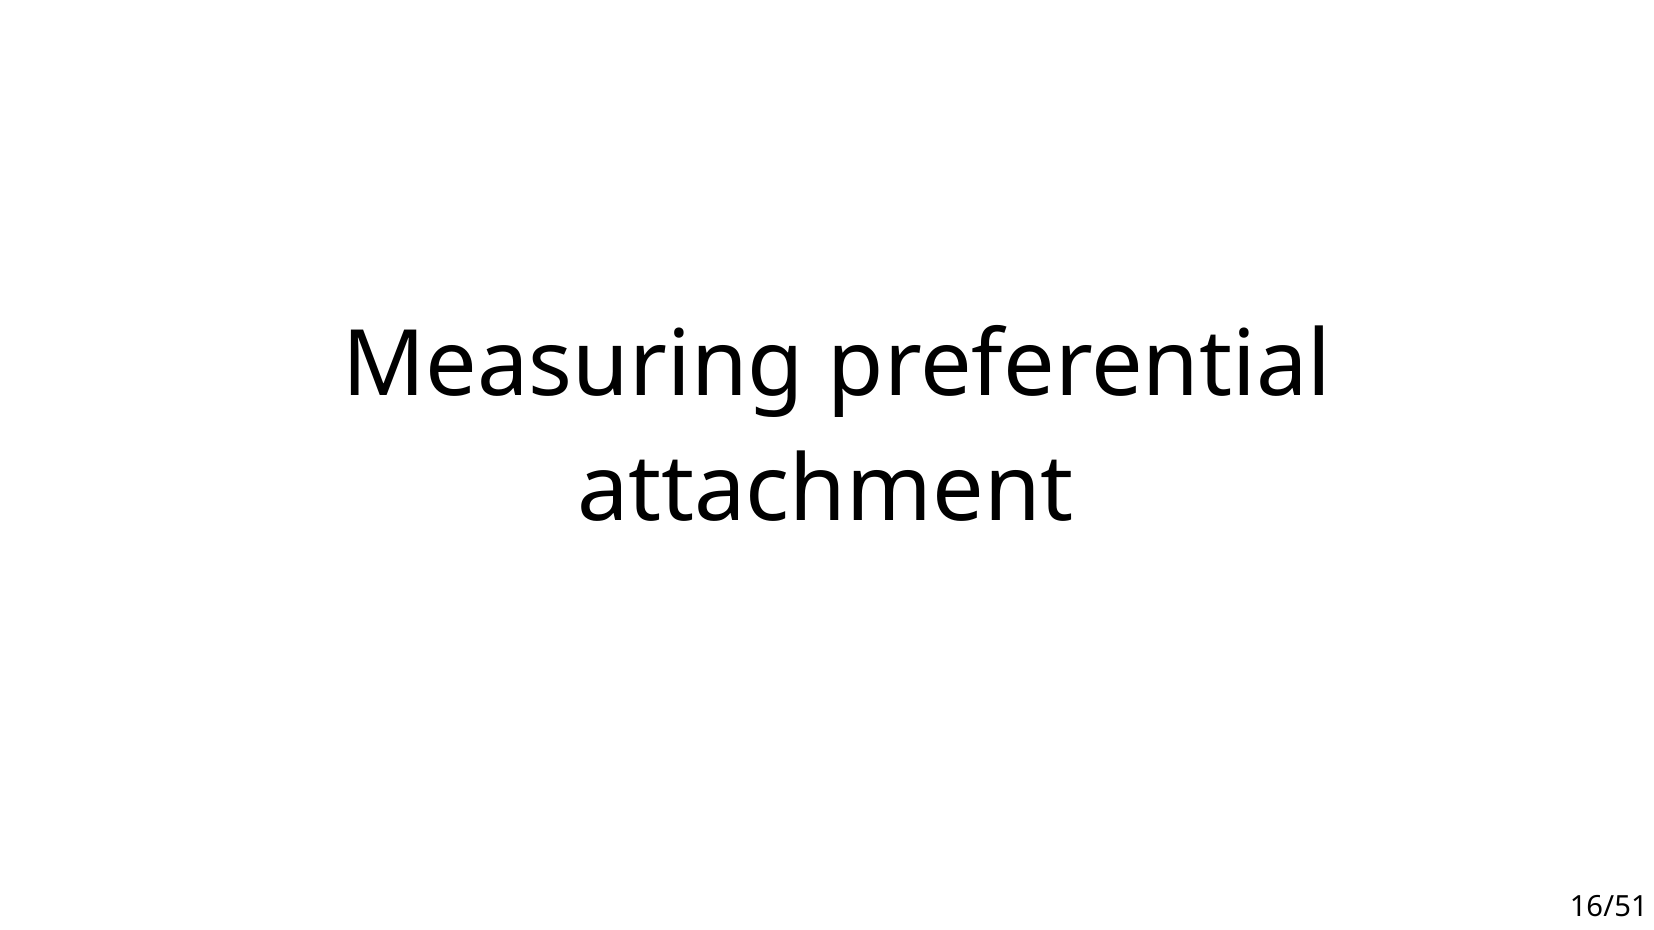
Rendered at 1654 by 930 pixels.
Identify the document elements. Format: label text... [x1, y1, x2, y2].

title Measuring preferential attachment [93, 320, 1582, 526]
